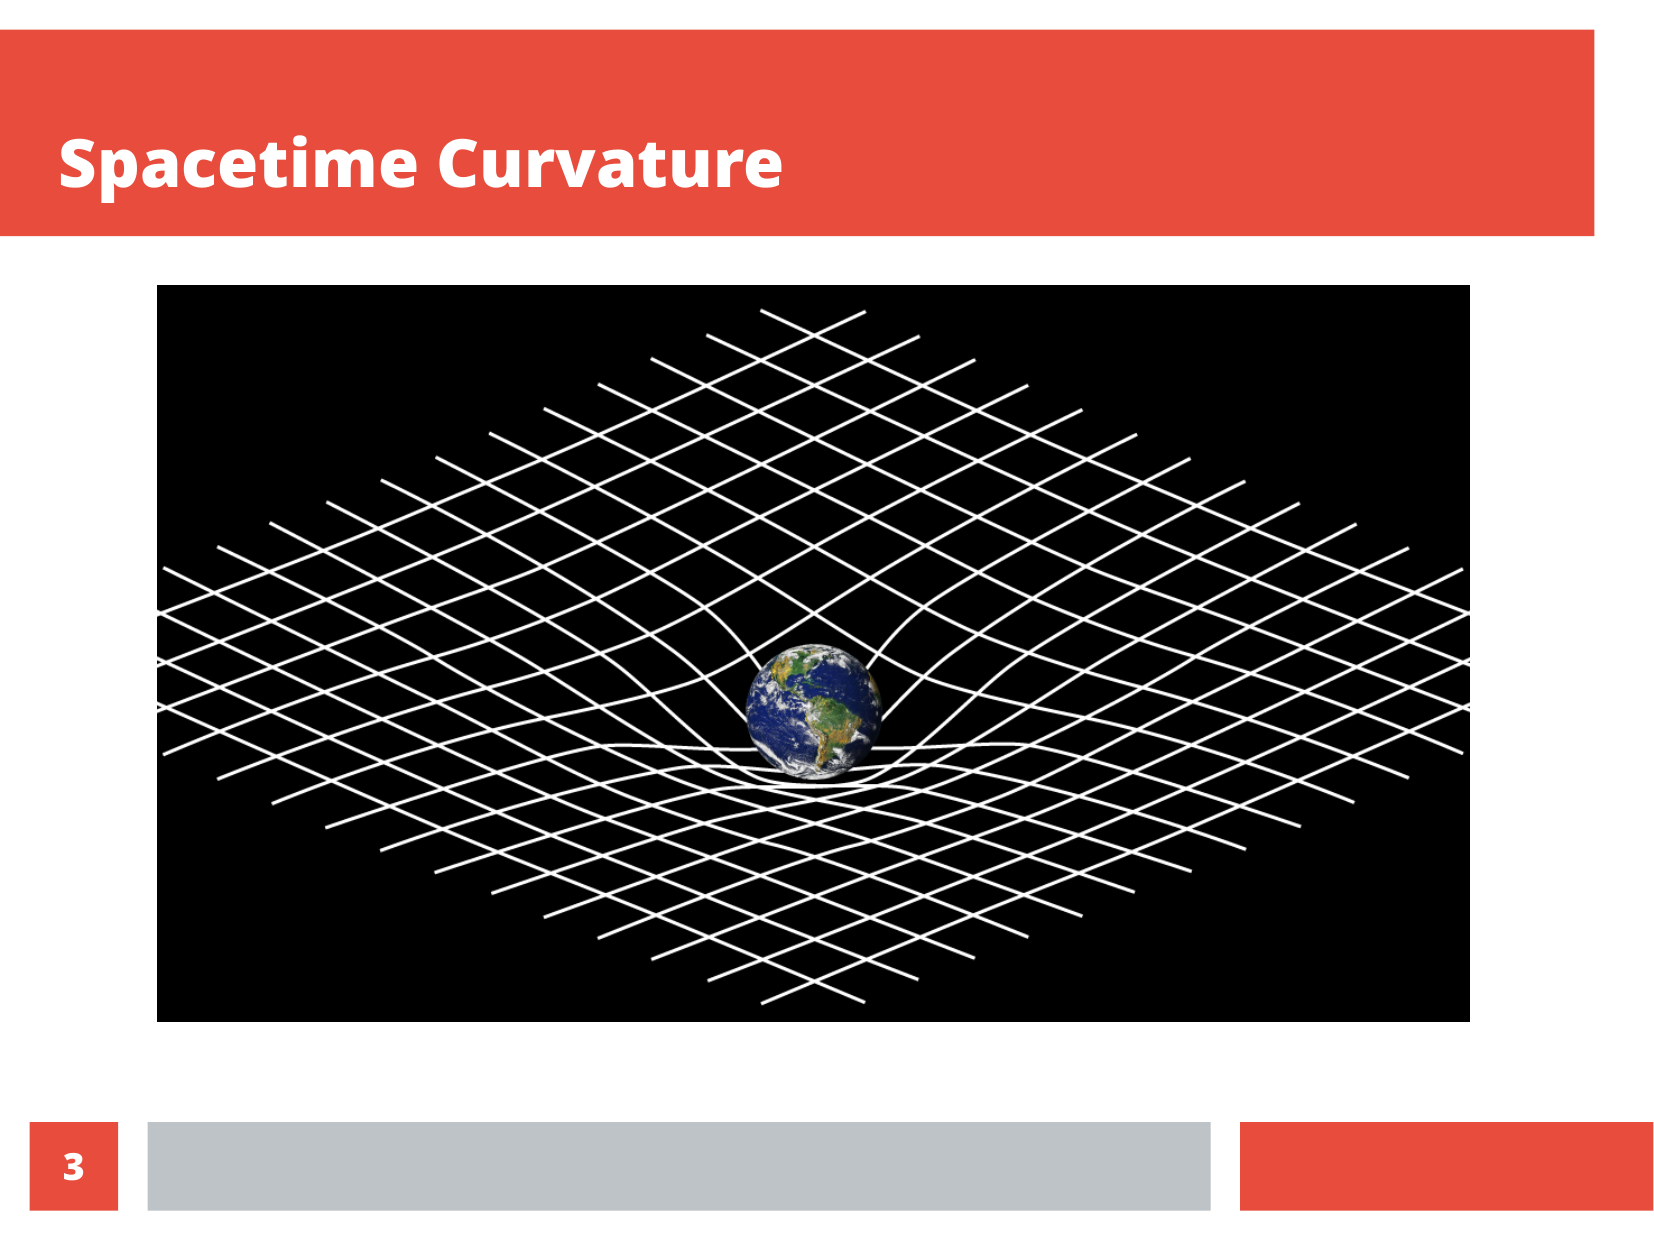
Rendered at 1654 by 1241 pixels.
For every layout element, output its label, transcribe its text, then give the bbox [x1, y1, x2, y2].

title Spacetime Curvature [59, 59, 1595, 207]
picture [157, 285, 1470, 1022]
